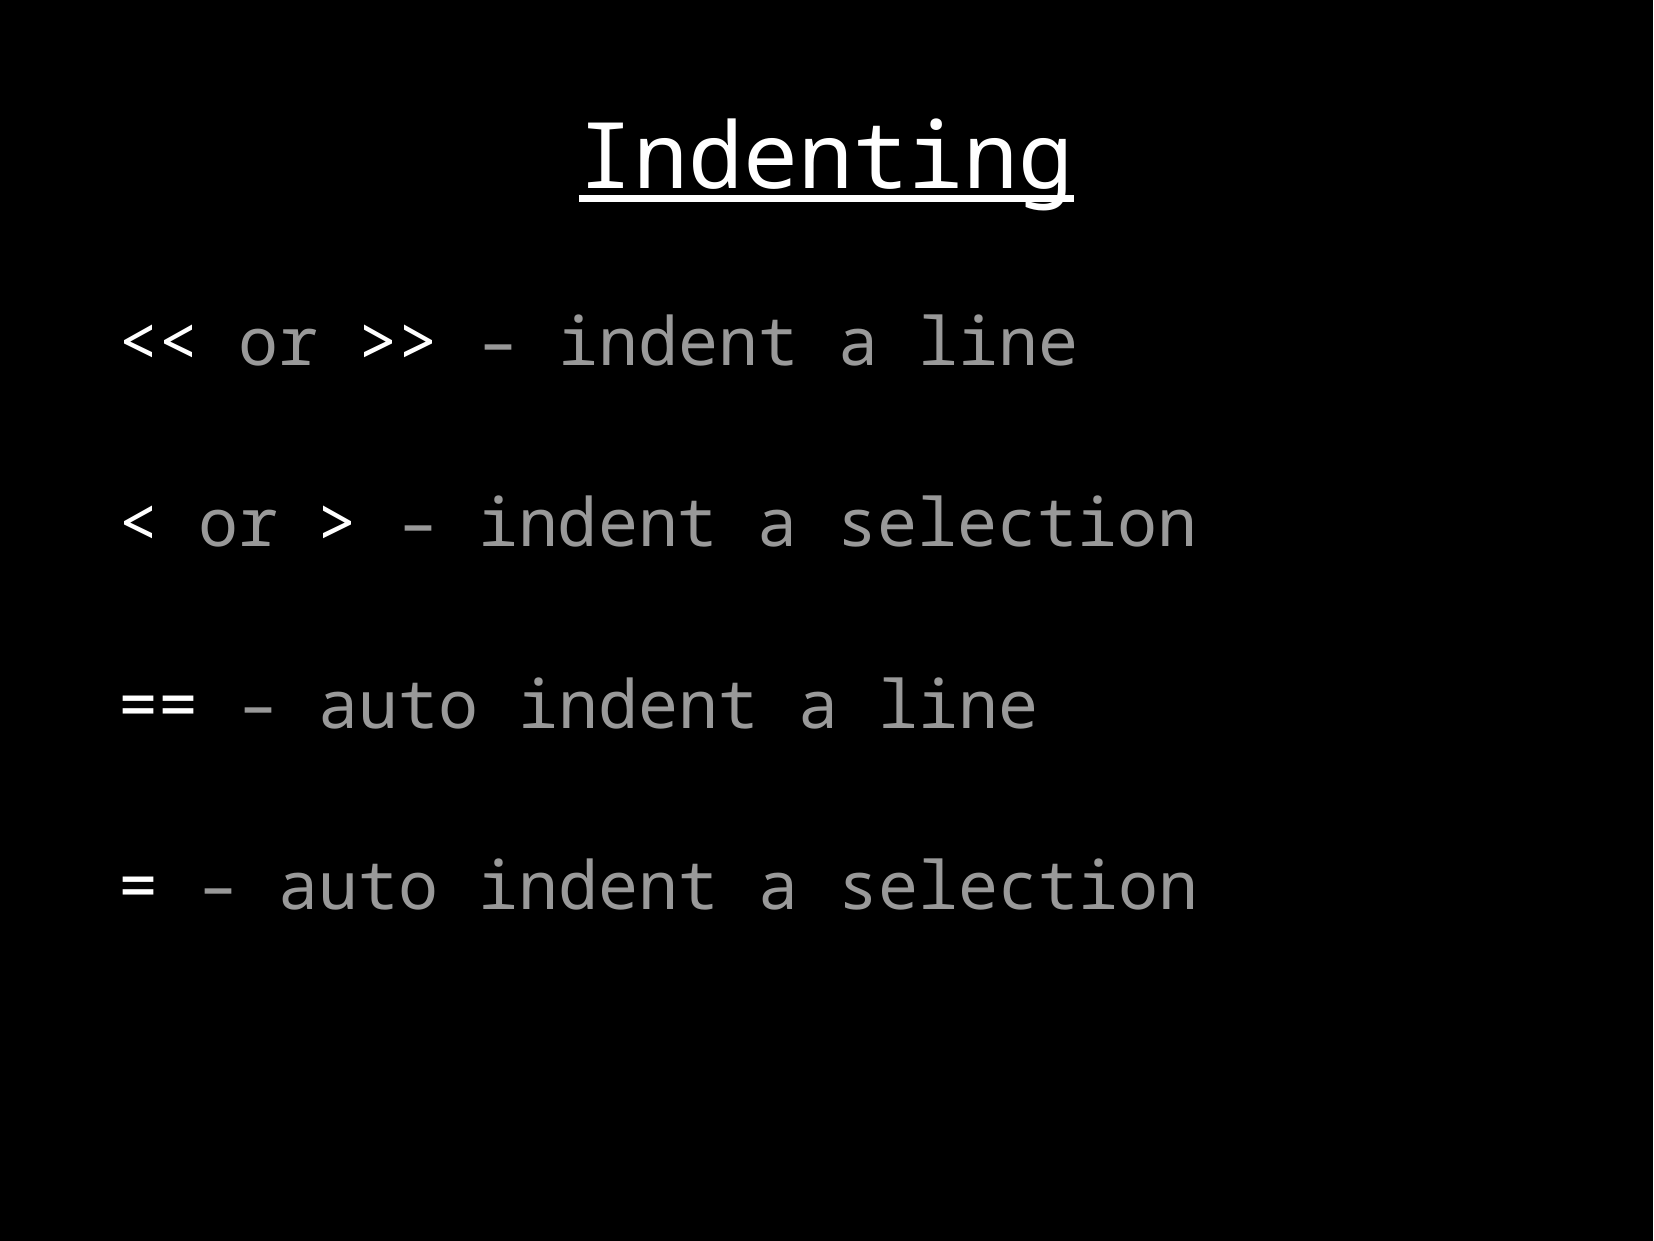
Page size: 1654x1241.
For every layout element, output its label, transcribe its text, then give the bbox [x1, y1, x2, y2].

subtitle << or >> – indent a line < or > – indent a selection == – auto indent a line = – auto indent a selection [82, 210, 1571, 1195]
title Indenting [82, 49, 1571, 210]
